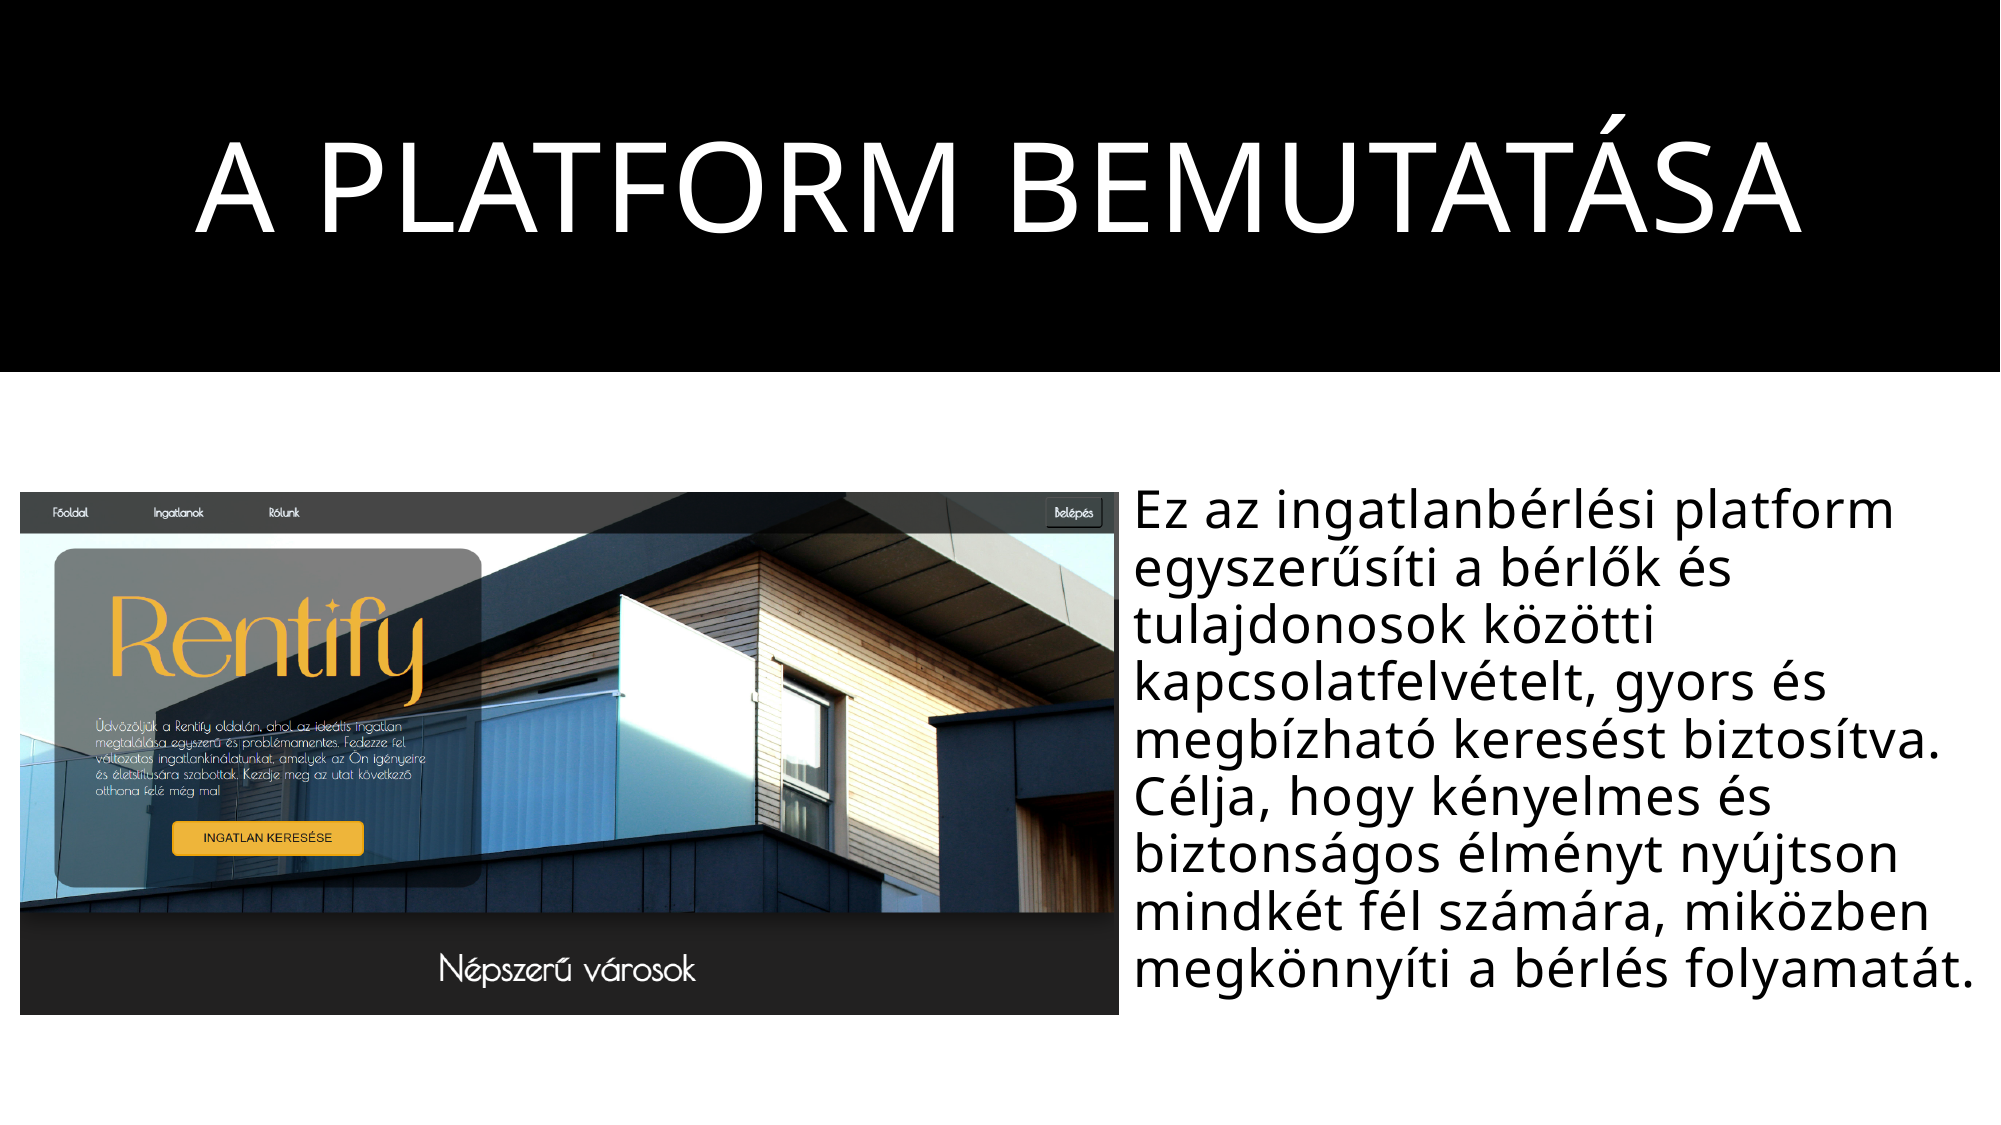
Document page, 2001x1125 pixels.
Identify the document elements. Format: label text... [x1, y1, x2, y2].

title A Platform Bemutatása [157, 52, 1842, 332]
text_box [0, 0, 2000, 1125]
picture [20, 492, 1119, 1015]
list Ez az ingatlanbérlési platform egyszerűsíti a bérlők és tulajdonosok közötti kapcsolatfelvételt, gyors és megbízható keresést biztosítva. Célja, hogy kényelmes és biztonságos élményt nyújtson mindkét fél számára, miközben megkönnyíti a bérlés folyamatát. [1119, 464, 2000, 1018]
